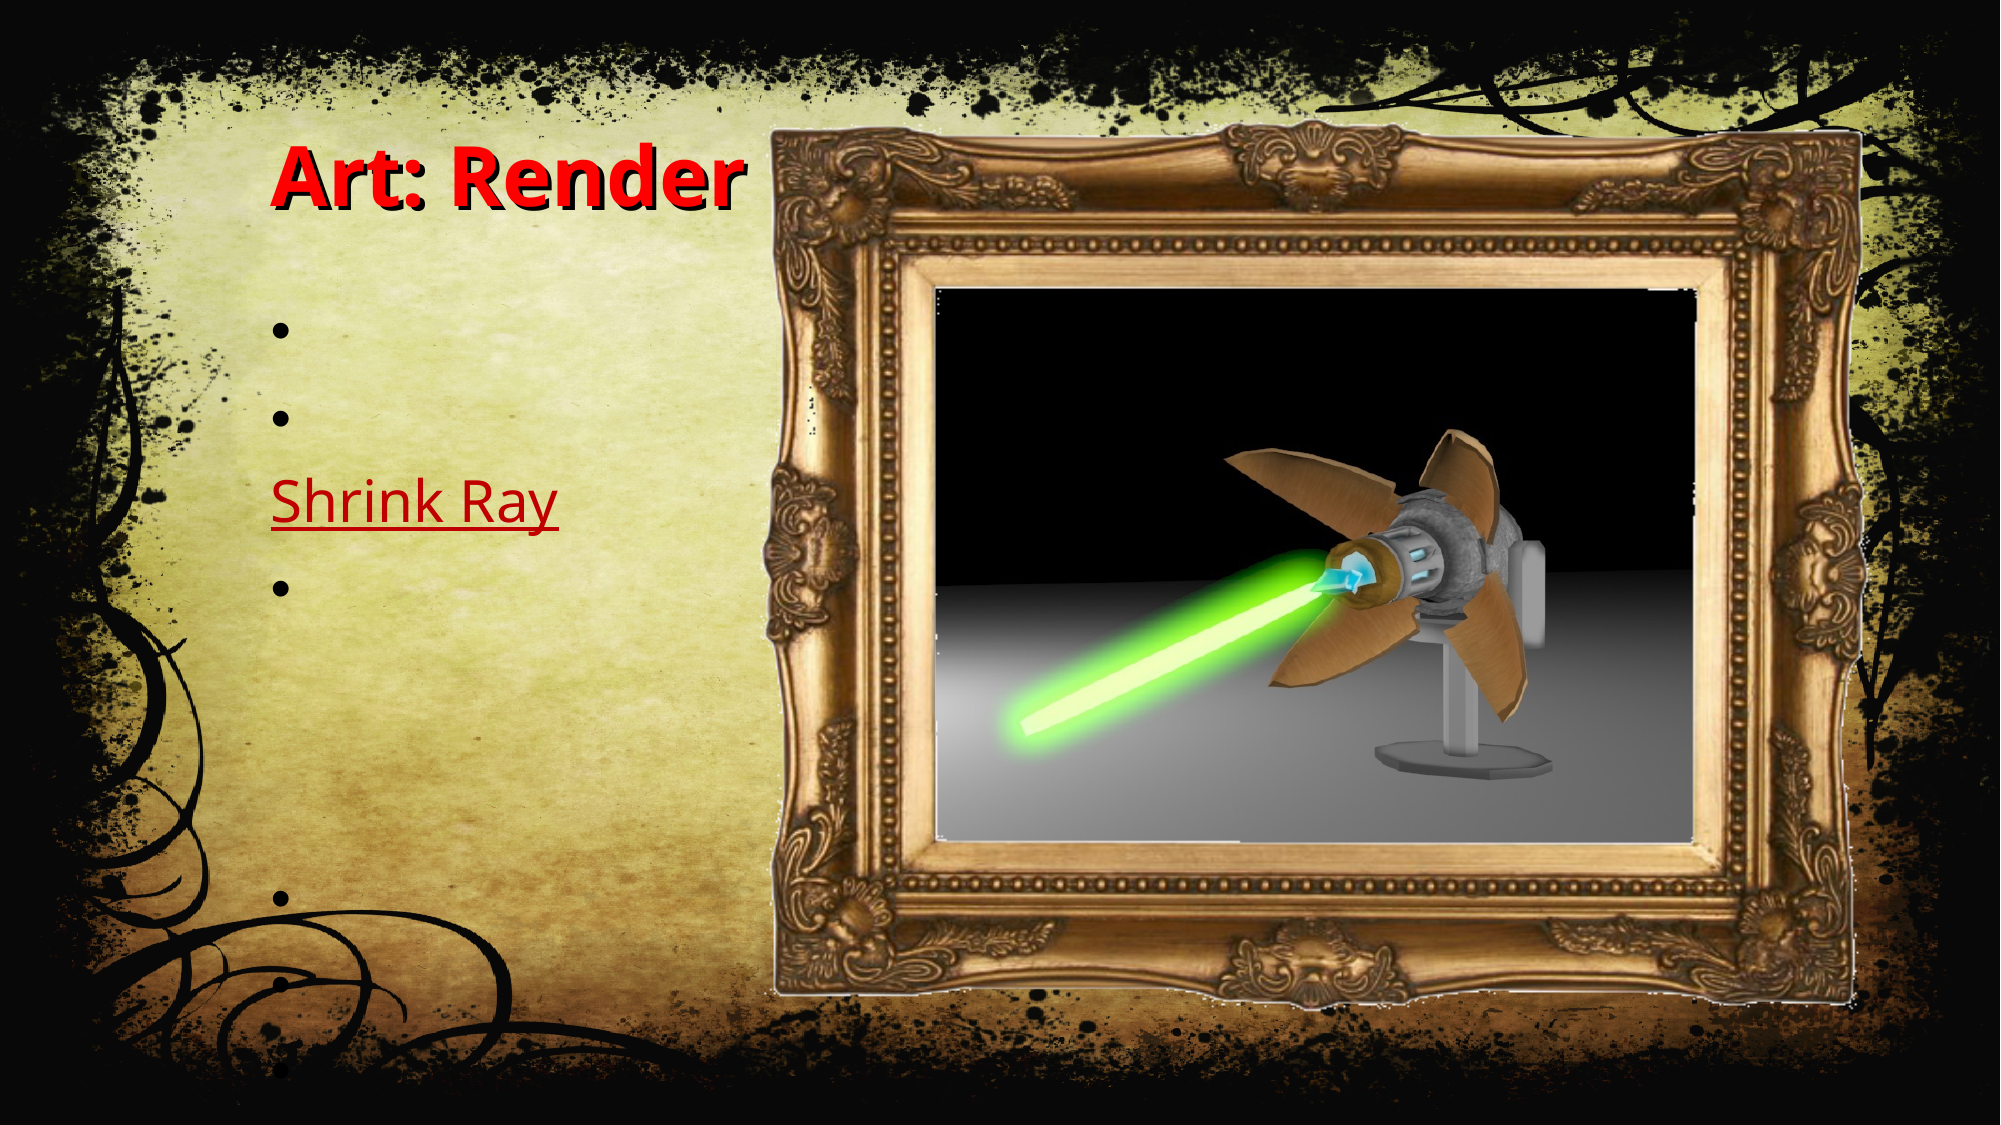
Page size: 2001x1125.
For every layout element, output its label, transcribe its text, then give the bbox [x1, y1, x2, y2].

title Art: Render [255, 70, 1981, 288]
list Shrink Ray [255, 288, 746, 1002]
picture [746, 108, 1874, 1015]
list Shrink Ray [1874, 288, 1981, 1002]
